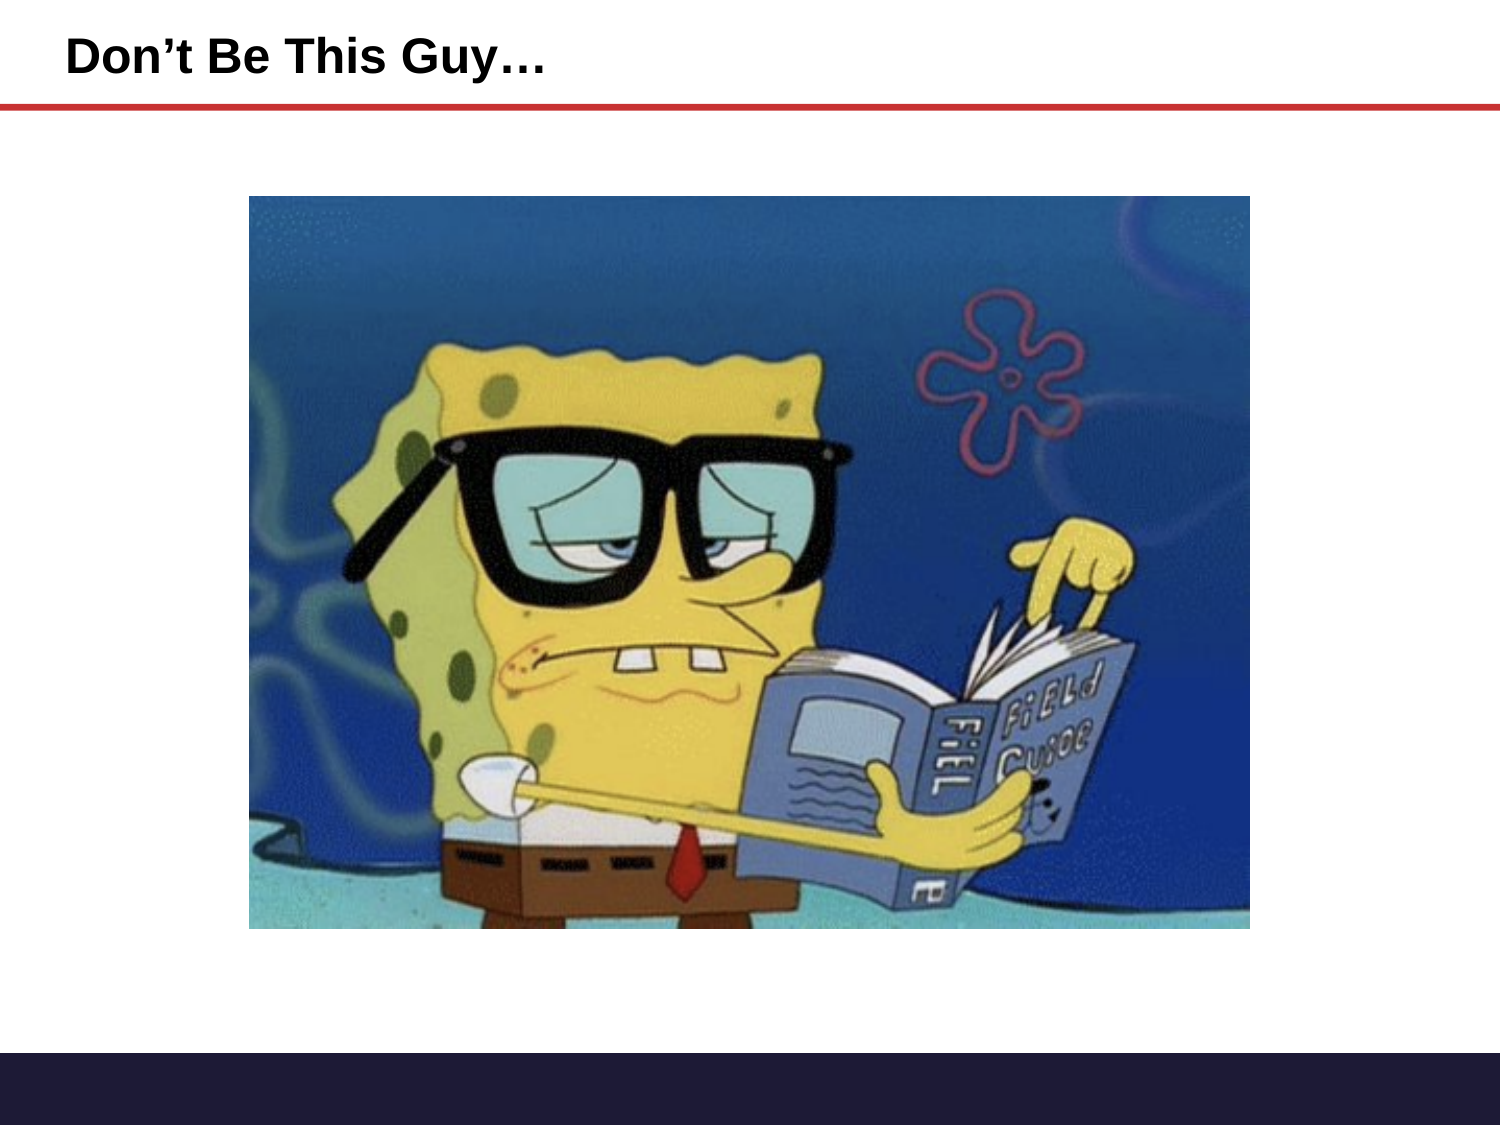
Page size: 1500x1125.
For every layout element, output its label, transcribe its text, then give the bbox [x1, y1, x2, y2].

picture [249, 196, 1250, 929]
title Don’t Be This Guy… [50, 0, 948, 108]
